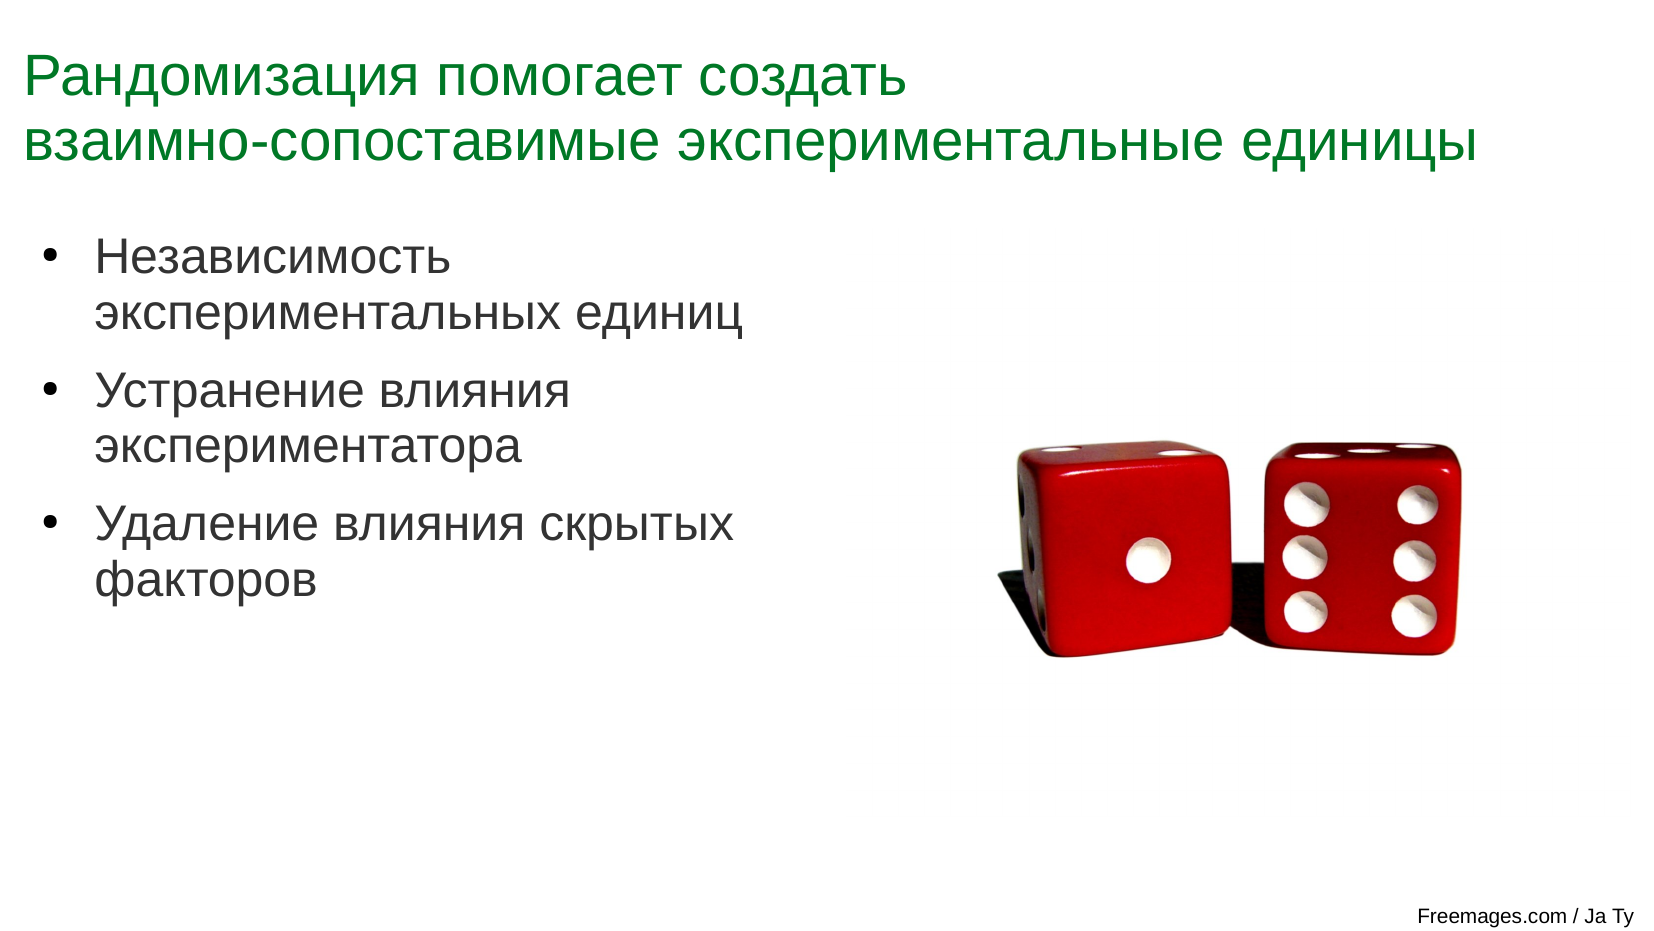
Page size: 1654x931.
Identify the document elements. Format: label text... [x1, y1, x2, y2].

list Независимость экспериментальных единиц Устранение влияния экспериментатора Удаление влияния скрытых факторов [23, 228, 808, 817]
picture [846, 228, 1631, 817]
text_box Freemages.com / Ja Ty [1228, 897, 1649, 931]
title Рандомизация помогает создать взаимно-сопоставимые экспериментальные единицы [23, 23, 1630, 193]
